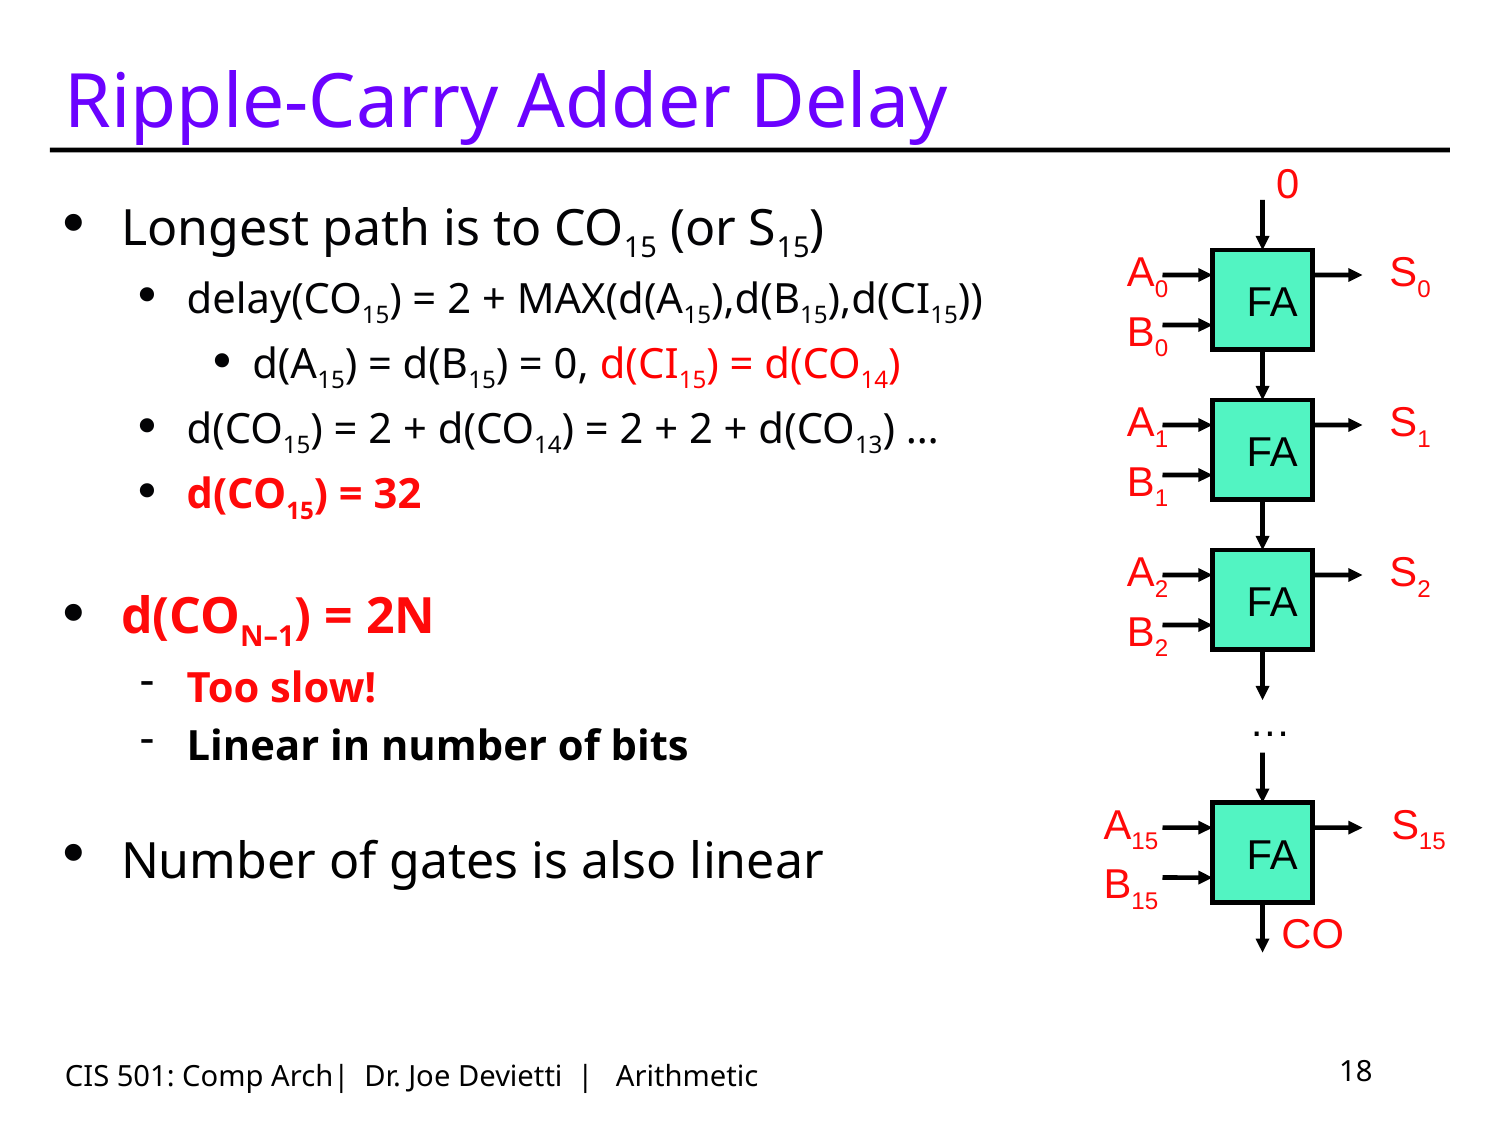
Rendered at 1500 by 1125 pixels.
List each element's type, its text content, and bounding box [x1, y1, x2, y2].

text_box Ripple-Carry Adder Delay [49, 37, 1363, 150]
text_box FA [1212, 549, 1313, 650]
text_box A1 [1111, 387, 1183, 459]
text_box S15 [1376, 790, 1461, 862]
text_box CO [1266, 899, 1359, 965]
text_box FA [1212, 249, 1313, 350]
text_box A2 [1111, 537, 1183, 609]
text_box FA [1212, 399, 1313, 500]
text_box S2 [1374, 537, 1446, 609]
text_box B15 [1088, 862, 1174, 922]
text_box FA [1212, 802, 1313, 903]
text_box … [1234, 687, 1306, 753]
text_box S0 [1374, 237, 1446, 309]
text_box B0 [1111, 309, 1183, 369]
text_box CIS 501: Comp Arch| Dr. Joe Devietti | Arithmetic [49, 1049, 988, 1100]
text_box Longest path is to CO15 (or S15) delay(CO15) = 2 + MAX(d(A15),d(B15),d(CI15)) d(A15) = d(B15) = 0, d(CI15) = d(CO14) d(CO15) = 2 + d(CO14) = 2 + 2 + d(CO13) … d(CO15) = 32 d(CON–1) = 2N Too slow! Linear in number of bits Number of gates is also linear [50, 187, 1094, 1025]
text_box S1 [1374, 387, 1446, 459]
text_box A0 [1111, 237, 1183, 309]
text_box 0 [1261, 149, 1315, 215]
text_box B1 [1111, 459, 1183, 519]
text_box <number> [1074, 1049, 1388, 1100]
text_box A15 [1088, 790, 1174, 862]
text_box B2 [1111, 609, 1183, 669]
